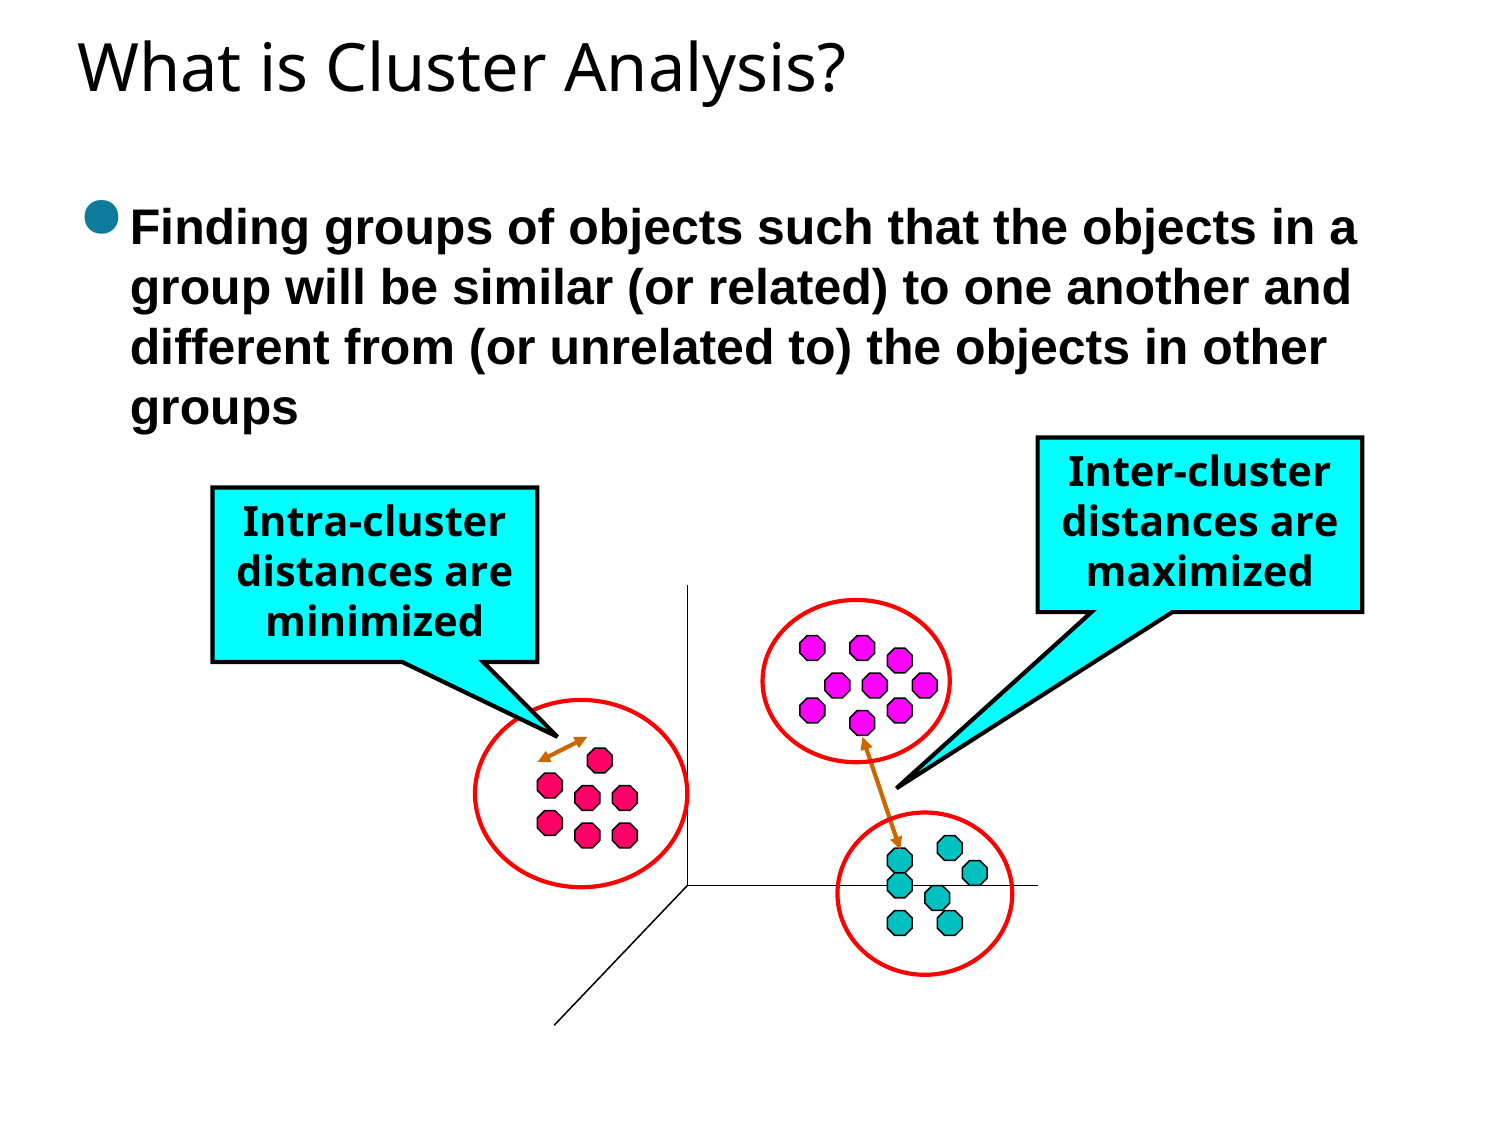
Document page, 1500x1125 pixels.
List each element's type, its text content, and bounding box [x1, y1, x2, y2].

text_box [537, 773, 563, 798]
text_box [849, 635, 875, 661]
text_box [587, 748, 613, 773]
text_box Intra-cluster distances are minimized [212, 487, 558, 737]
text_box [887, 910, 913, 936]
text_box [799, 635, 825, 661]
text_box What is Cluster Analysis? [62, 24, 1421, 113]
text_box [912, 673, 938, 698]
text_box Inter-cluster distances are maximized [896, 437, 1363, 789]
text_box [849, 710, 875, 736]
text_box [537, 810, 563, 836]
text_box Finding groups of objects such that the objects in a group will be similar (or related) to one another and different from (or unrelated to) the objects in other groups [67, 187, 1433, 401]
text_box [612, 823, 638, 848]
text_box [887, 648, 913, 673]
text_box [574, 823, 600, 848]
text_box [924, 885, 963, 936]
text_box [612, 785, 638, 811]
text_box [574, 785, 600, 811]
text_box [887, 698, 913, 723]
text_box [937, 835, 963, 861]
text_box [887, 848, 913, 898]
text_box [824, 673, 850, 698]
text_box [799, 698, 825, 723]
text_box [962, 860, 988, 886]
text_box [862, 673, 888, 698]
